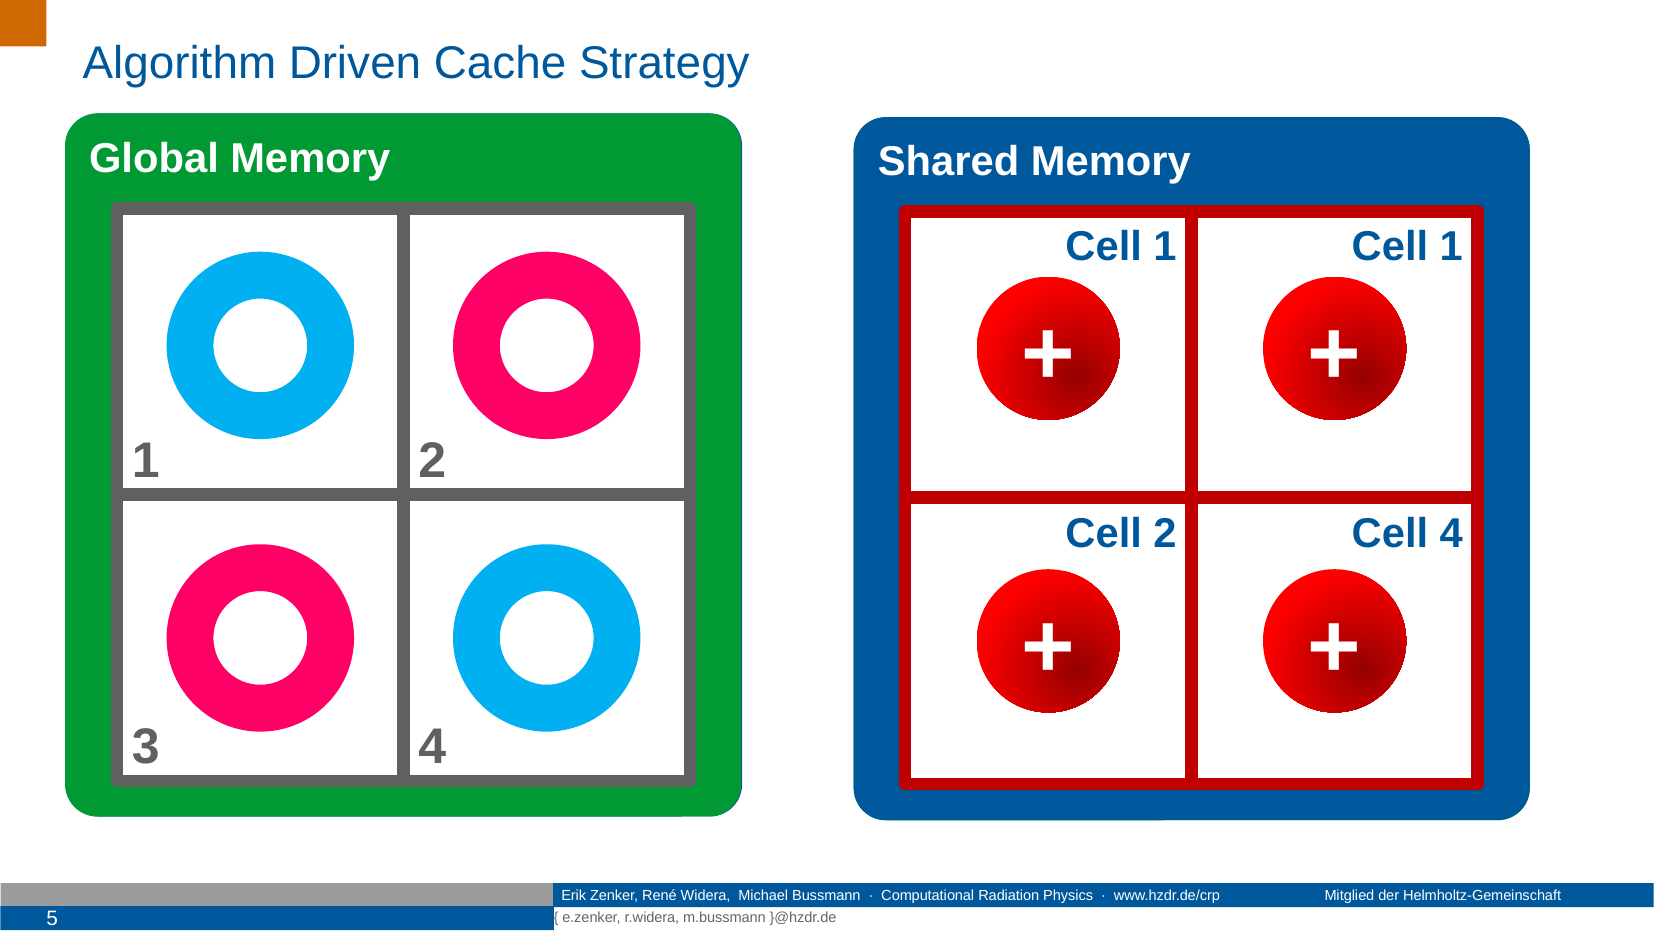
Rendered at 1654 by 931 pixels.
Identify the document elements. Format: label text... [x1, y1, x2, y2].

text_box 1 [117, 208, 403, 494]
text_box Cell 1 [904, 211, 1191, 497]
text_box Global Memory [65, 117, 742, 817]
text_box [453, 251, 641, 440]
picture [1017, 883, 1249, 894]
text_box [453, 544, 641, 732]
text_box [905, 624, 1641, 883]
text_box Global Memory [241, 143, 254, 164]
text_box + [976, 276, 1120, 420]
title Algorithm Driven Cache Strategy [82, 36, 1571, 143]
text_box + [976, 569, 1120, 713]
text_box Cell 2 [904, 497, 1191, 785]
text_box Shared Memory [853, 143, 1530, 821]
text_box 4 [403, 494, 690, 782]
text_box + [1262, 276, 1407, 420]
text_box Cell 4 [1191, 497, 1478, 785]
text_box [166, 251, 355, 440]
text_box 2 [403, 208, 690, 494]
text_box [166, 544, 355, 732]
text_box 3 [117, 494, 403, 782]
text_box + [1262, 569, 1407, 713]
text_box Cell 1 [1191, 211, 1478, 497]
